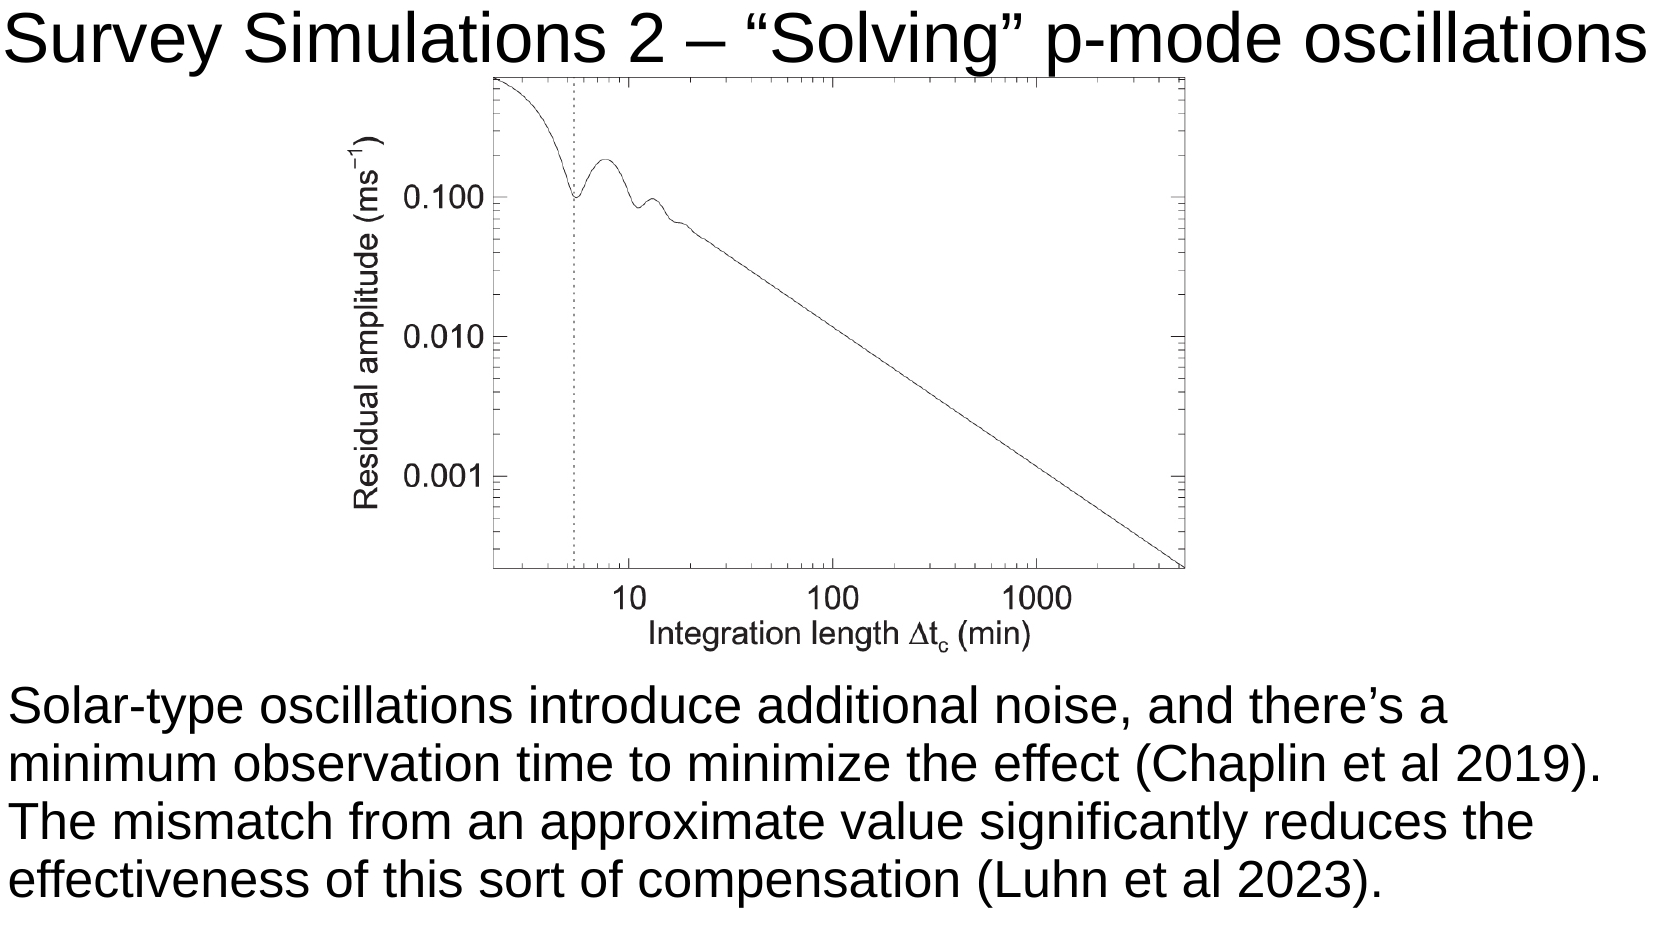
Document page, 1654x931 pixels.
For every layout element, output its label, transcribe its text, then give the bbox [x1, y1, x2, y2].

title Survey Simulations 2 – “Solving” p-mode oscillations [0, 0, 1654, 78]
subtitle Solar-type oscillations introduce additional noise, and there’s a minimum observation time to minimize the effect (Chaplin et al 2019). The mismatch from an approximate value significantly reduces the effectiveness of this sort of compensation (Luhn et al 2023). [7, 648, 1643, 931]
picture [337, 78, 1201, 648]
